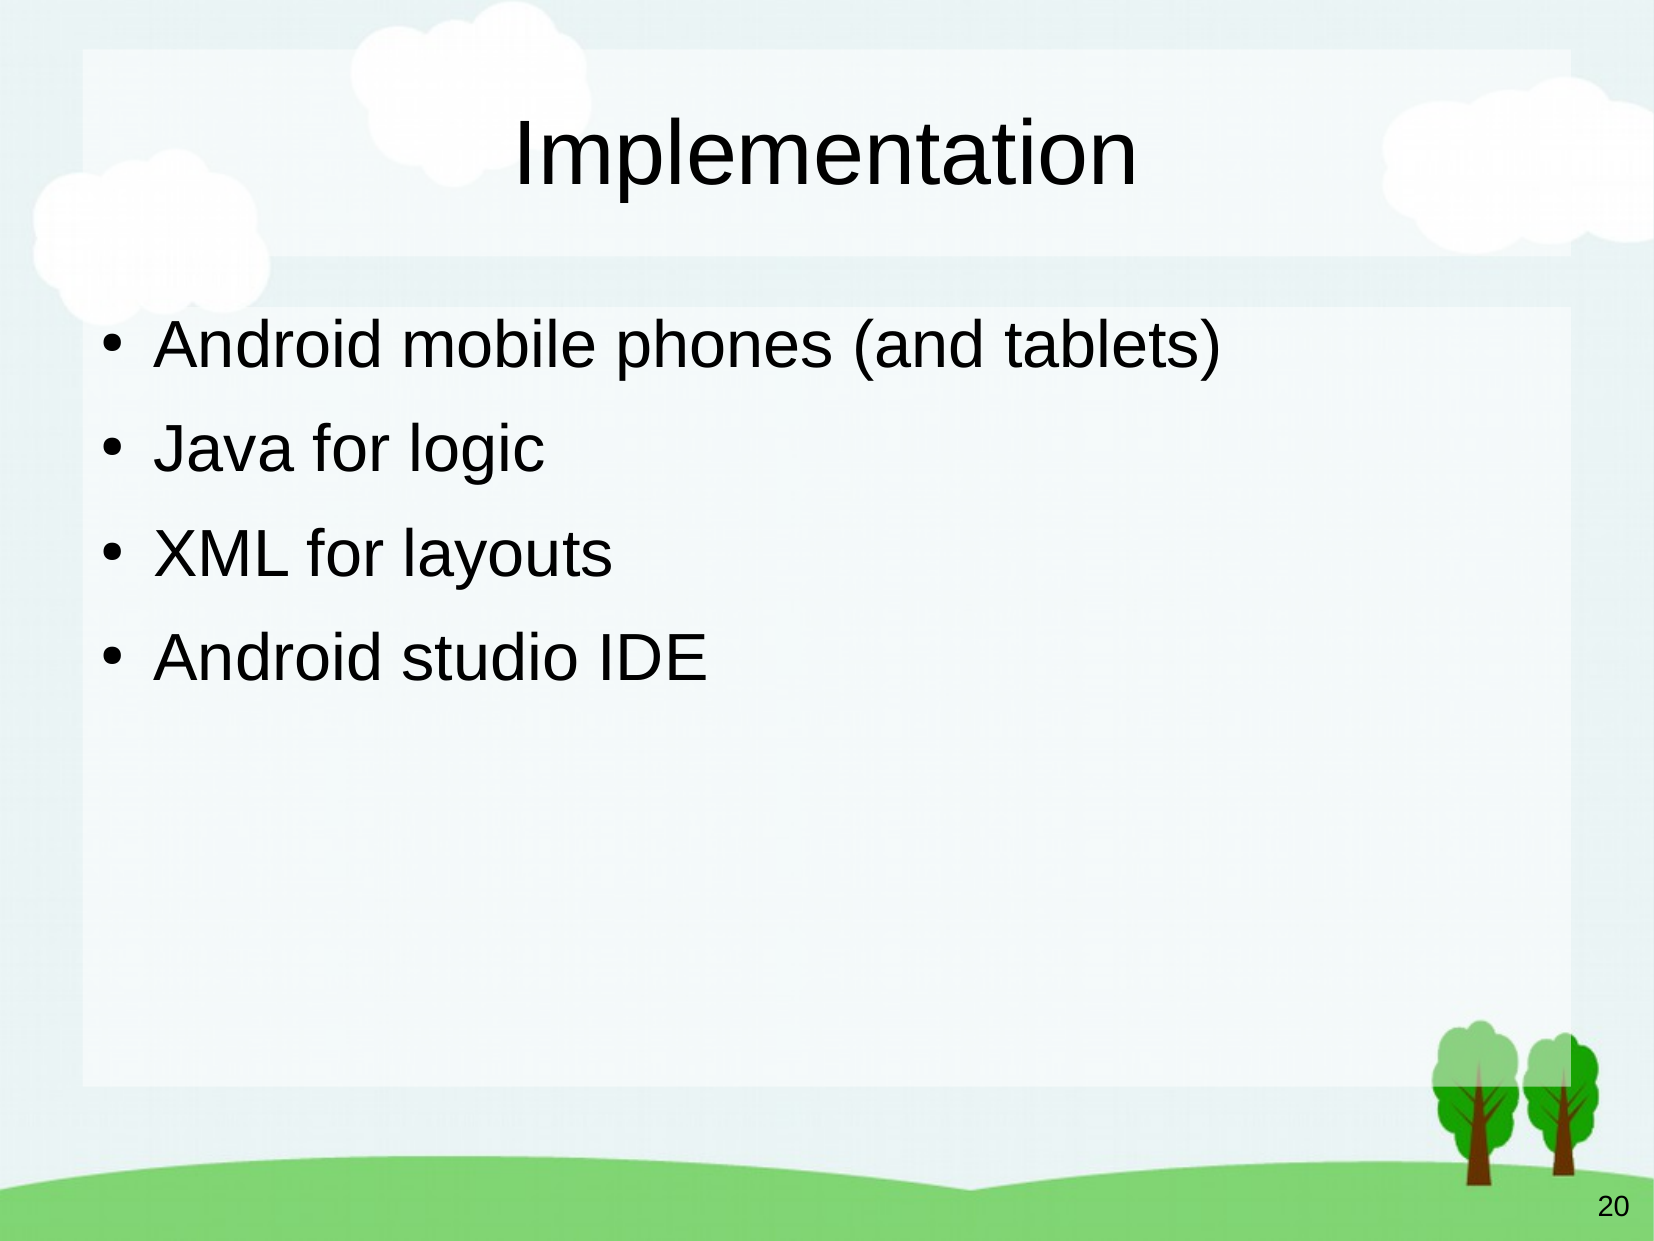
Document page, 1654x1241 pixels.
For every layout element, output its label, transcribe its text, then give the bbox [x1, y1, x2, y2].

picture [0, 0, 1654, 1241]
list Android mobile phones (and tablets) Java for logic XML for layouts Android studio IDE [82, 307, 1571, 1087]
title Implementation [82, 49, 1571, 257]
